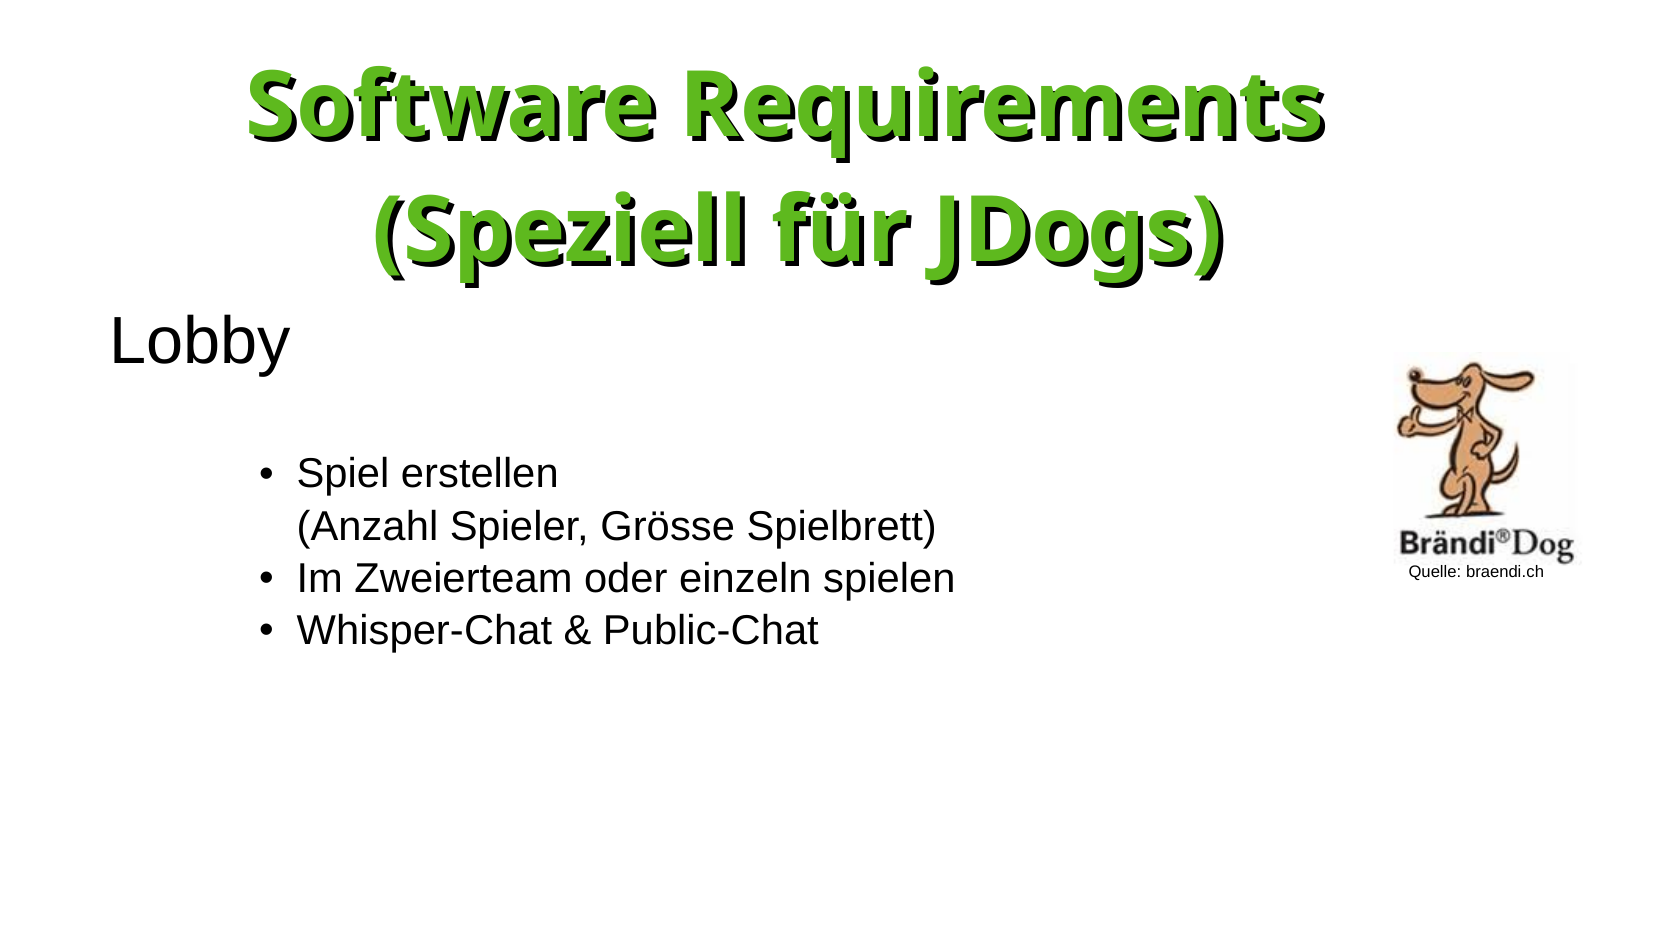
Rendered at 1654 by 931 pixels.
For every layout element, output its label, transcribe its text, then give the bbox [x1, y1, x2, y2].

text_box Quelle: braendi.ch [1393, 555, 1607, 589]
text_box Lobby Spiel erstellen (Anzahl Spieler, Grösse Spielbrett) Im Zweierteam oder einzeln spielen Whisper-Chat & Public-Chat [94, 295, 1099, 661]
title Software Requirements (Speziell für JDogs) [47, 59, 1548, 269]
picture [1294, 352, 1654, 578]
